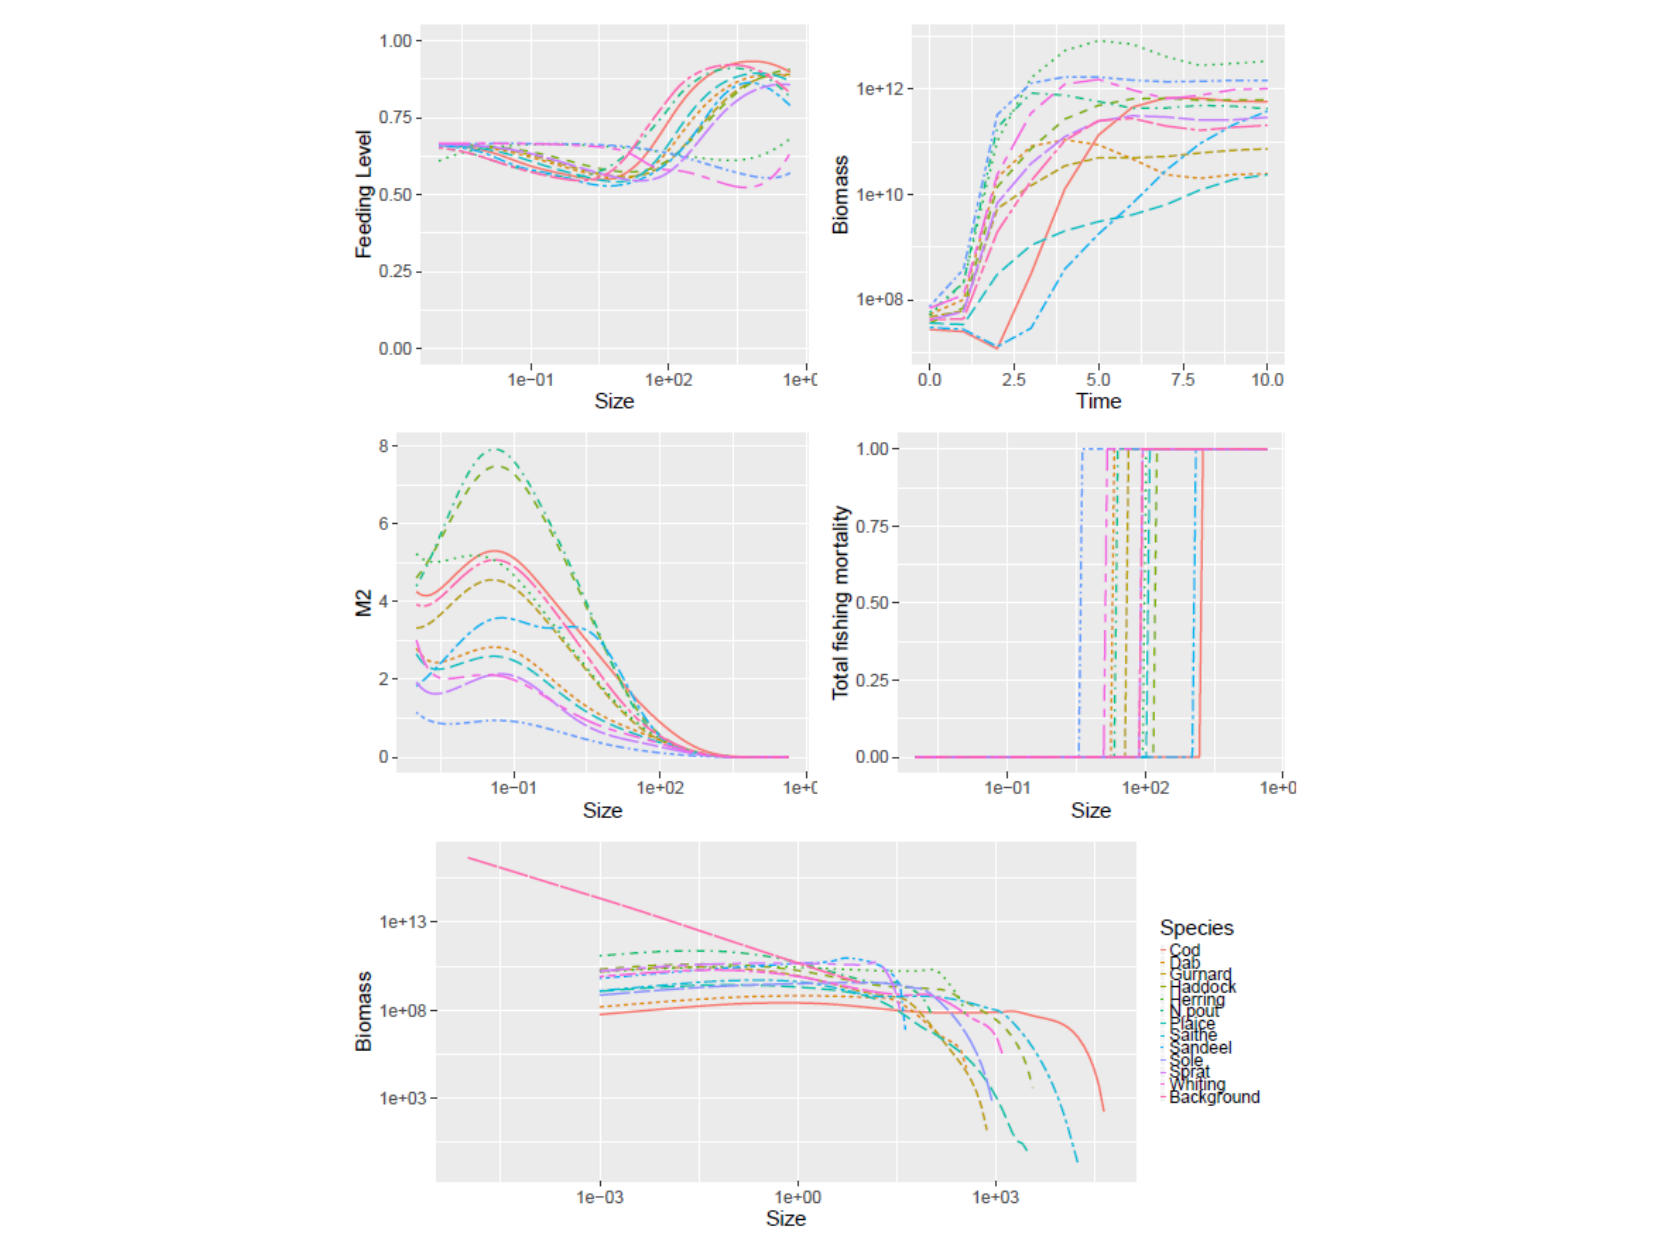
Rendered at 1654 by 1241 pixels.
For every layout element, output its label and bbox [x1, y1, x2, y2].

picture [350, 2, 1316, 1241]
